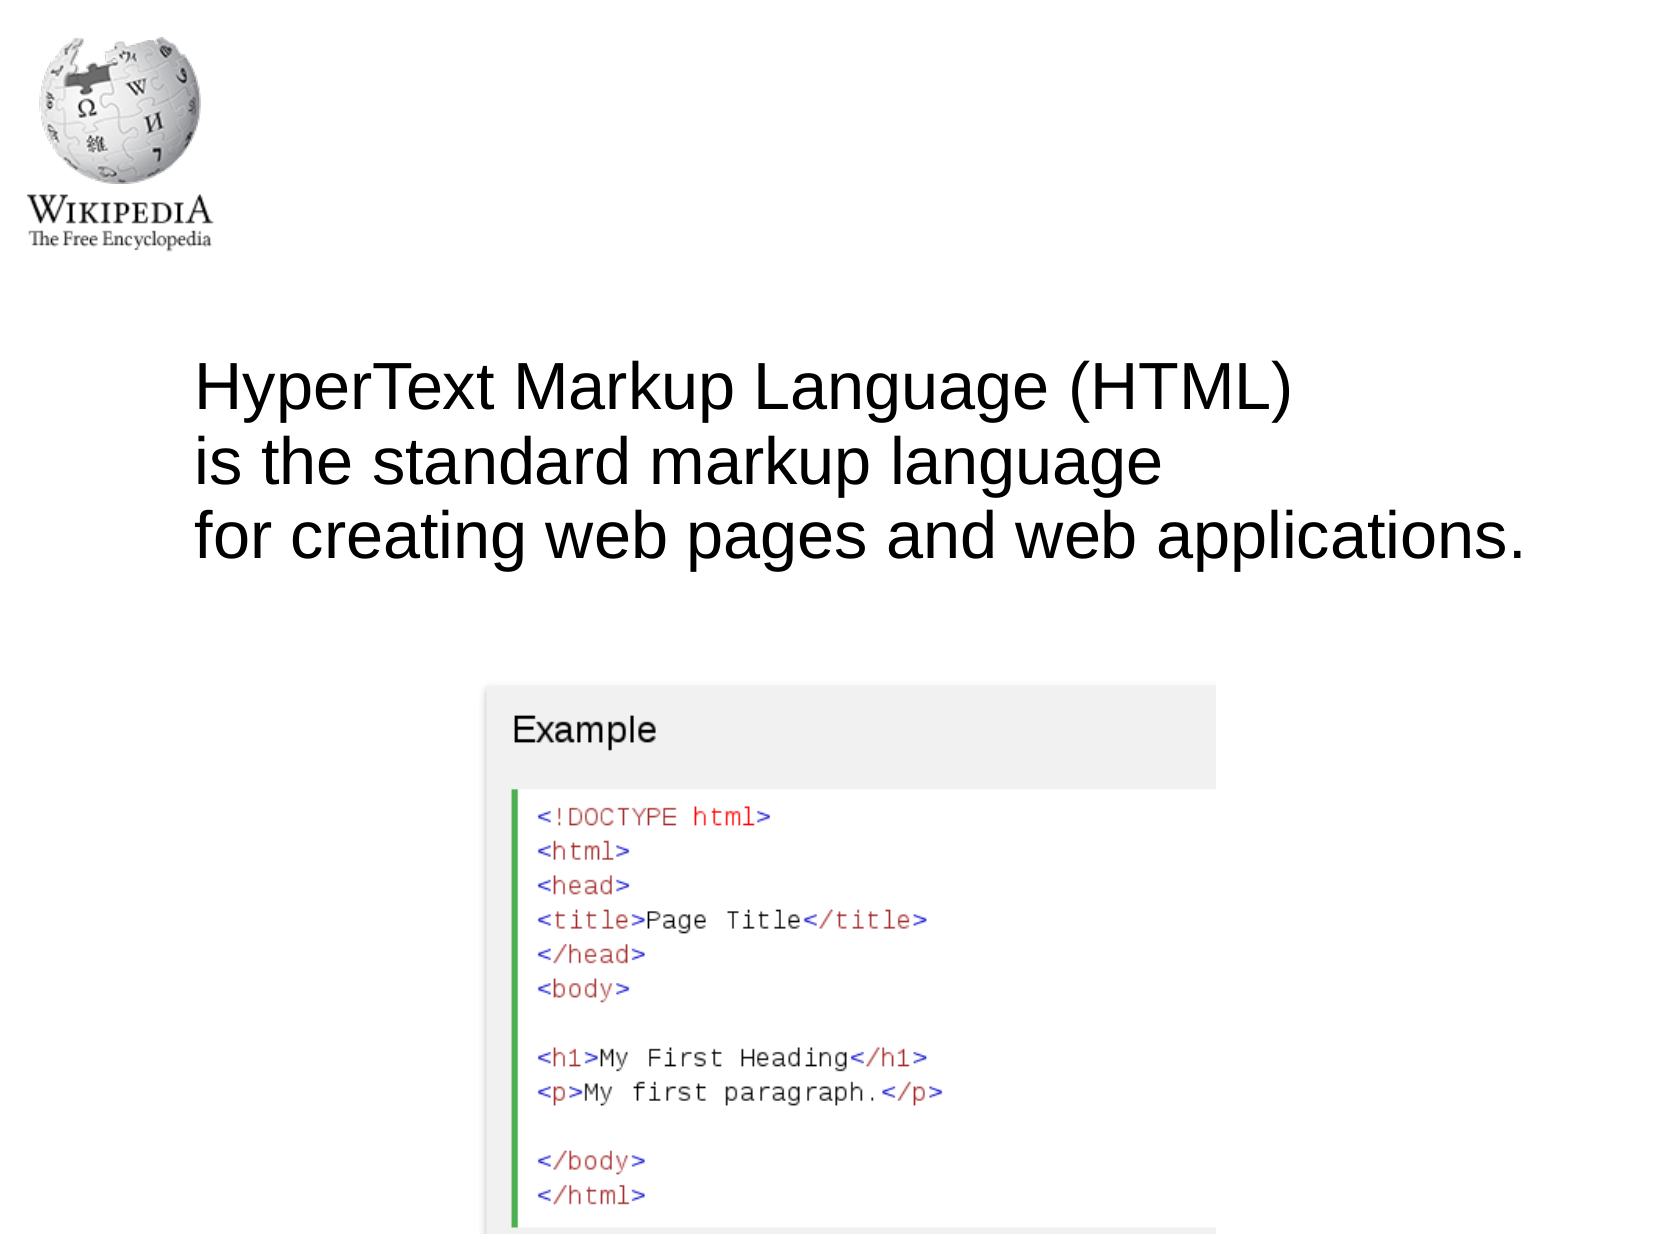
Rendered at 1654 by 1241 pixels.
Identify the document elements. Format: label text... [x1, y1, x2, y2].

text_box HyperText Markup Language (HTML) is the standard markup language for creating web pages and web applications. [180, 341, 1567, 581]
picture [15, 14, 226, 258]
picture [479, 680, 1216, 1234]
